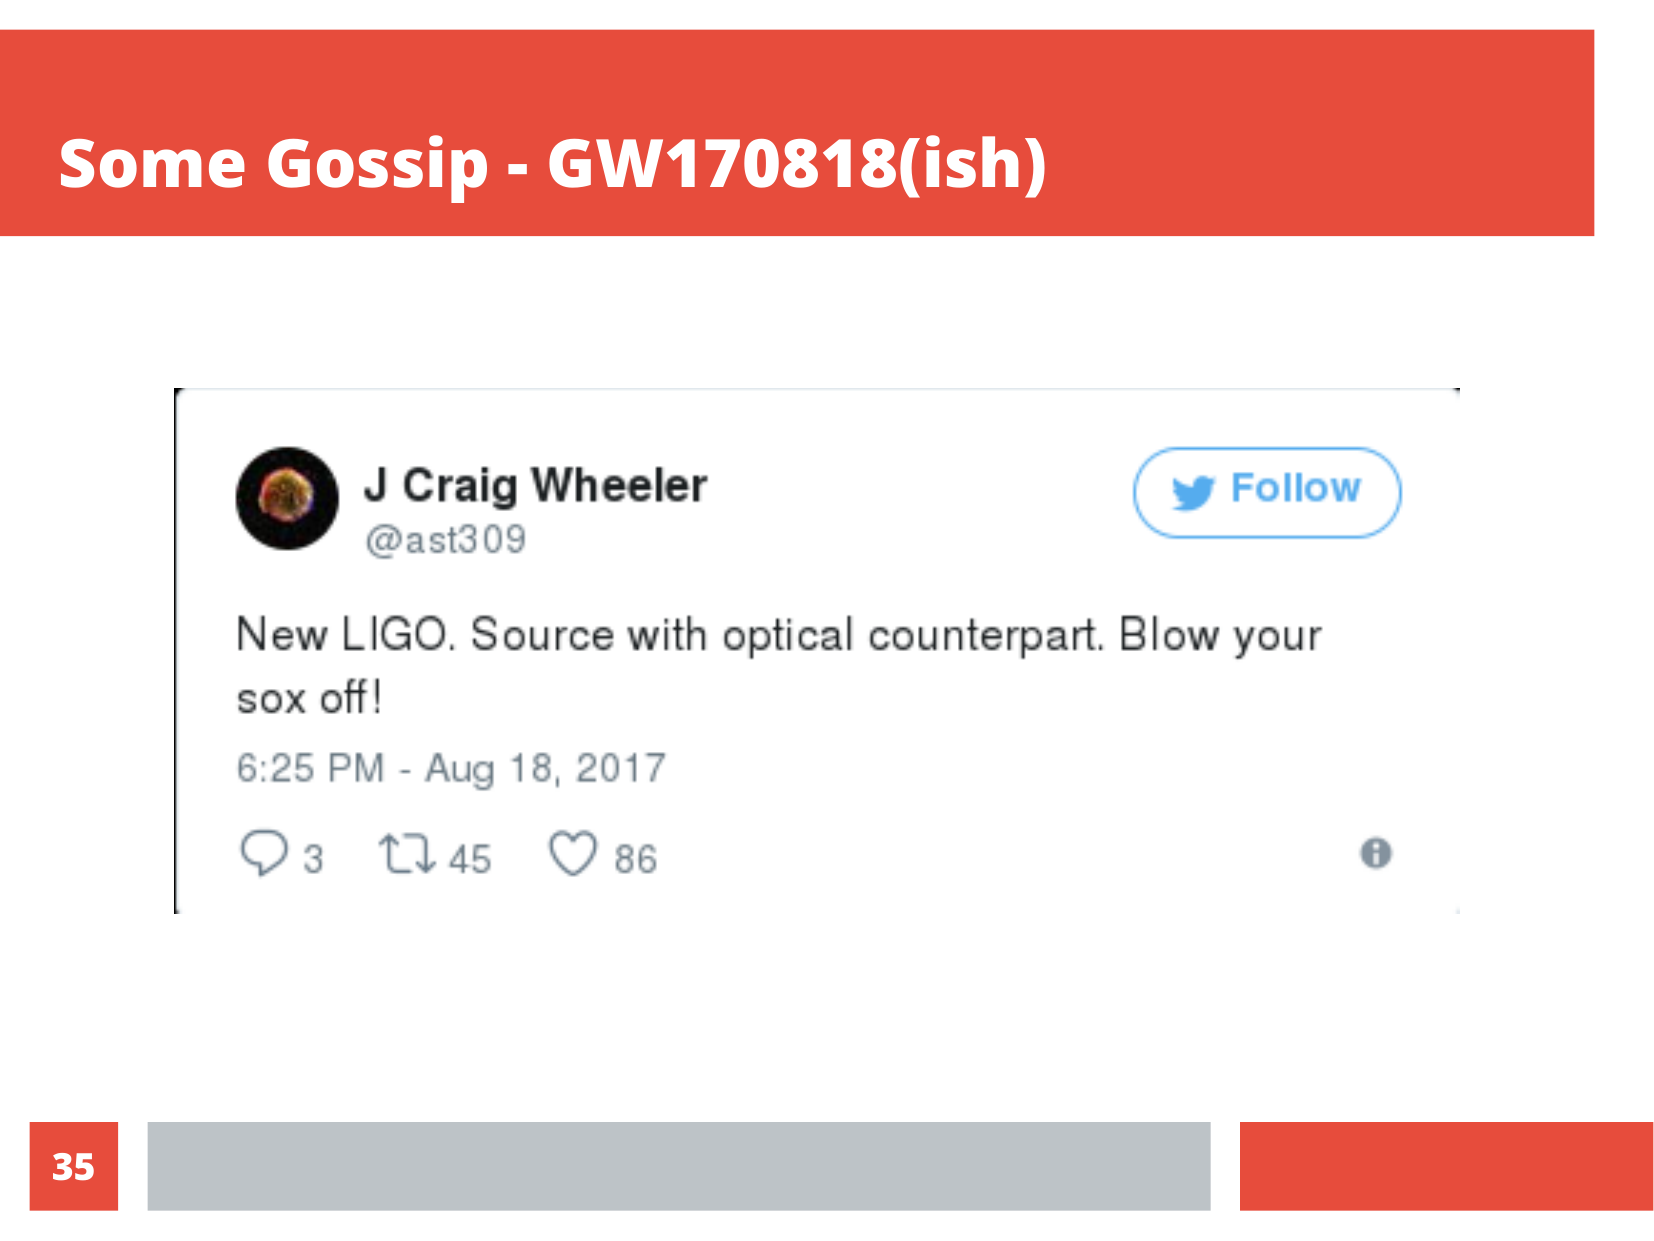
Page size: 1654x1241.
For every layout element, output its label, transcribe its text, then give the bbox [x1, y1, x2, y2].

picture [174, 388, 1460, 914]
title Some Gossip - GW170818(ish) [59, 59, 1595, 207]
